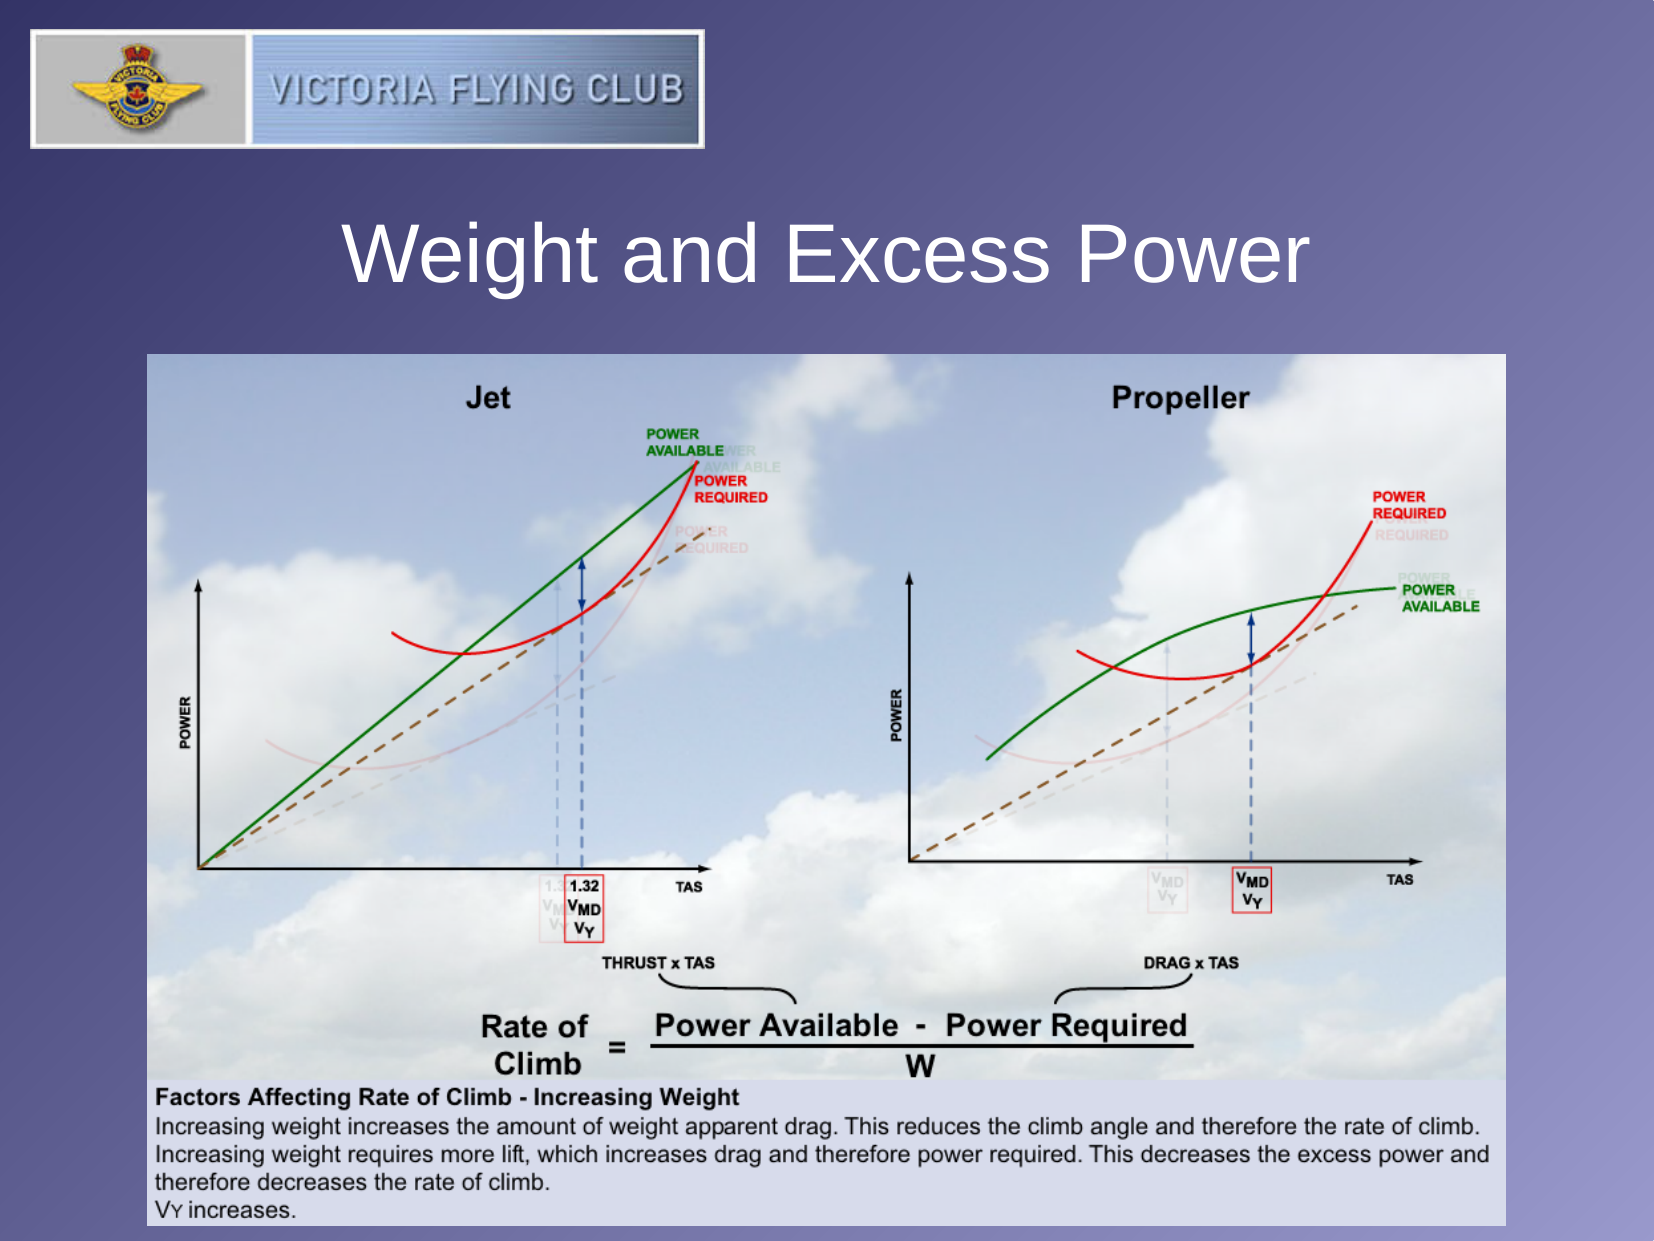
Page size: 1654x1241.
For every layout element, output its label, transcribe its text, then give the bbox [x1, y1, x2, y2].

picture [147, 354, 1506, 1226]
title Weight and Excess Power [82, 149, 1571, 357]
picture [30, 29, 705, 149]
